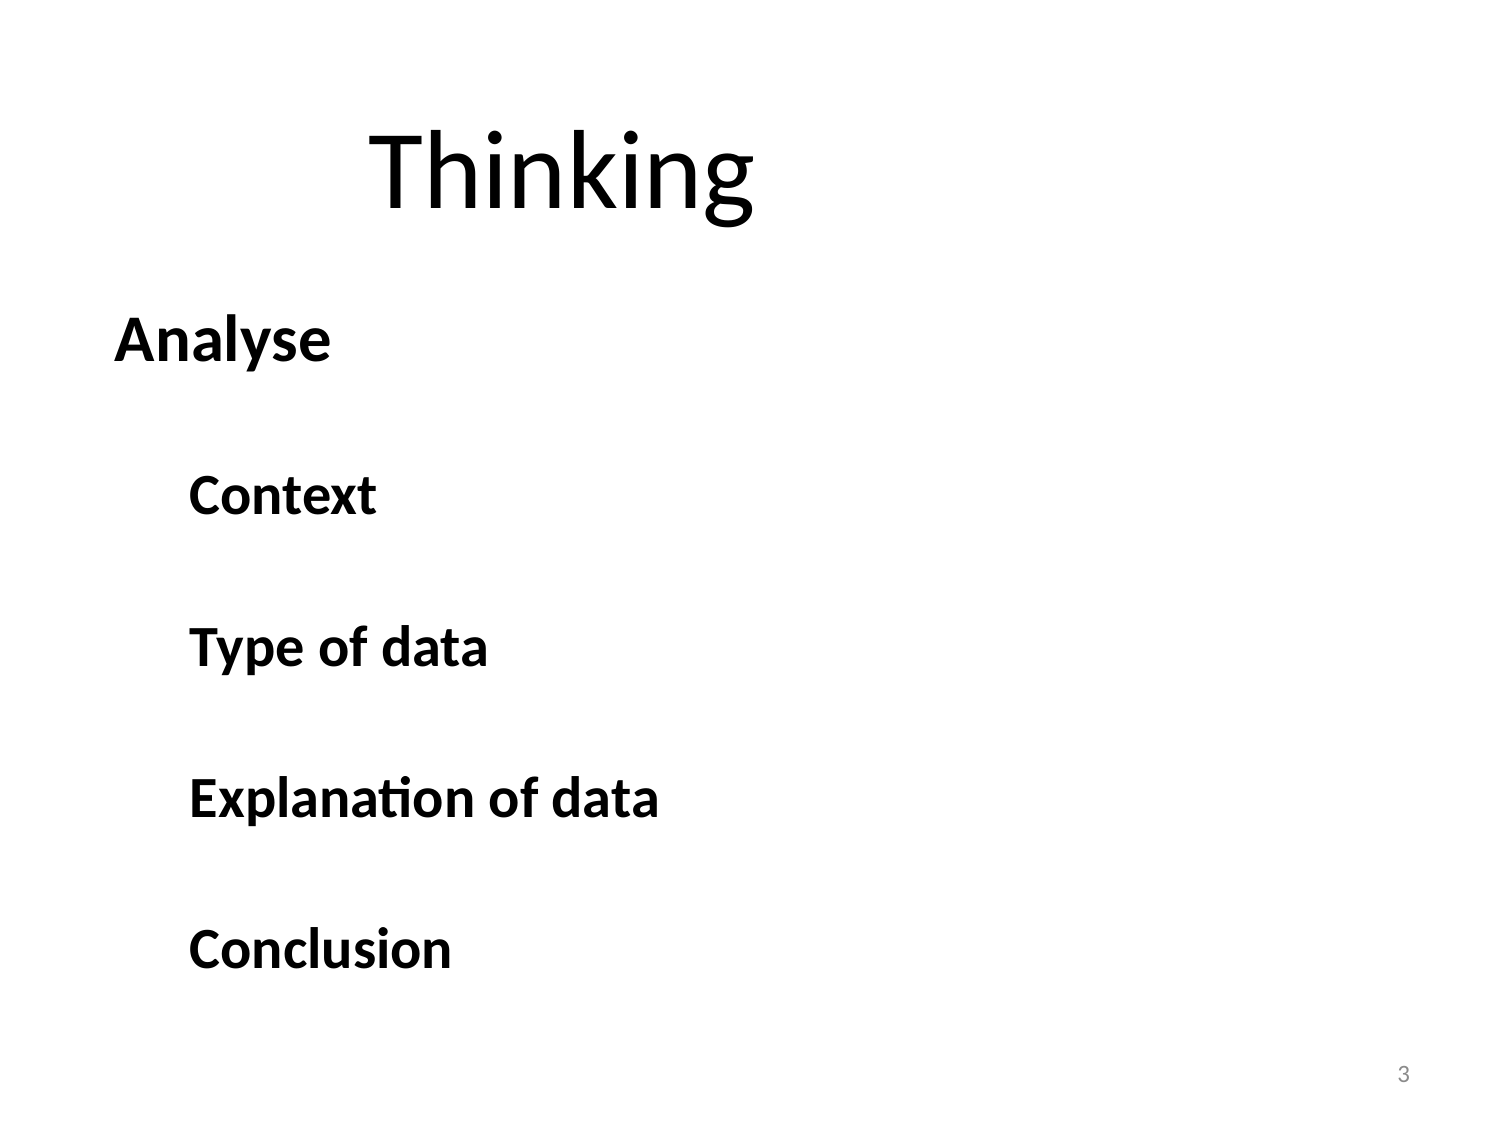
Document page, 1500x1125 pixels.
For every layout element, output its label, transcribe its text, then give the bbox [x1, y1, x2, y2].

text_box Analyse Context Type of data Explanation of data Conclusion [99, 287, 1450, 1030]
title [75, 45, 1425, 233]
text_box Thinking [113, 70, 1012, 258]
